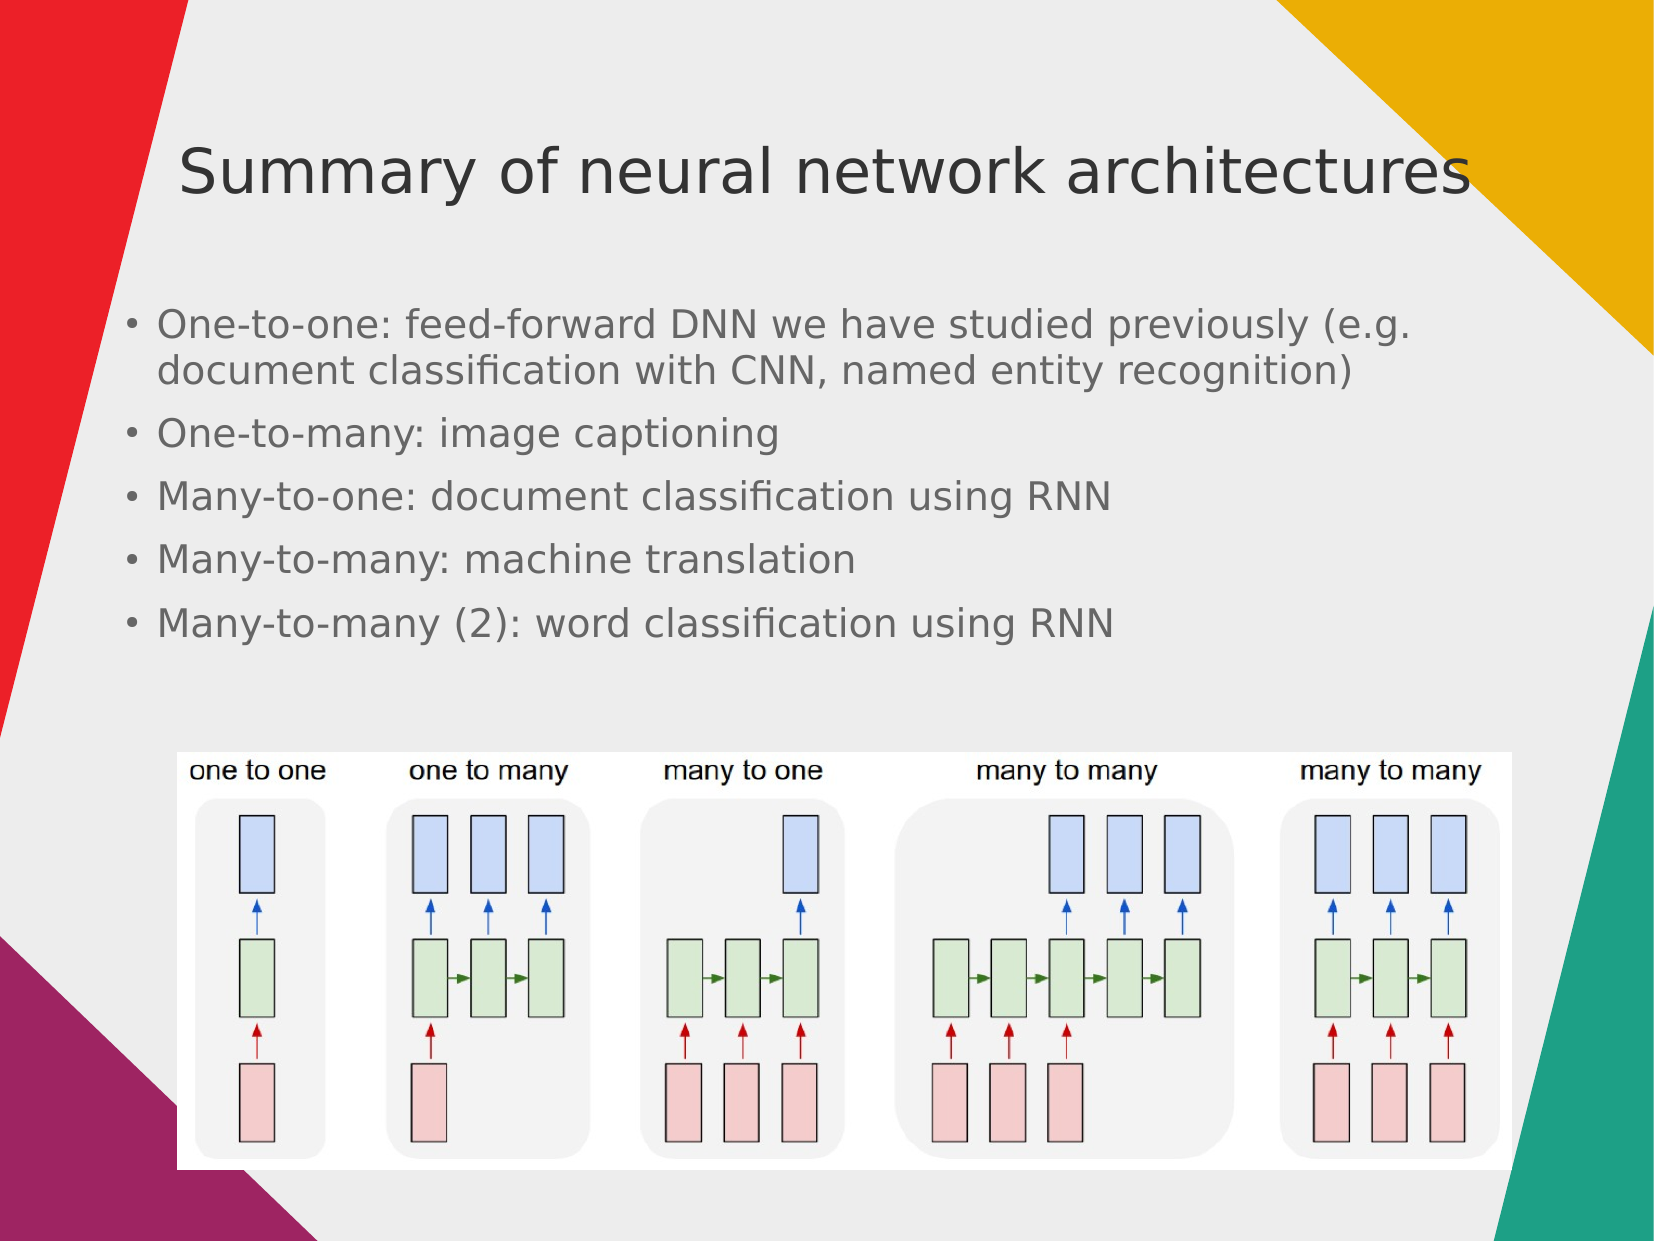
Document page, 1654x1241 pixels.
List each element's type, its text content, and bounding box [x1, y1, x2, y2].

picture [177, 752, 1512, 1170]
title Summary of neural network architectures [114, 73, 1539, 271]
list One-to-one: feed-forward DNN we have studied previously (e.g. document classification with CNN, named entity recognition) One-to-many: image captioning Many-to-one: document classification using RNN Many-to-many: machine translation Many-to-many (2): word classification using RNN [114, 302, 1539, 651]
